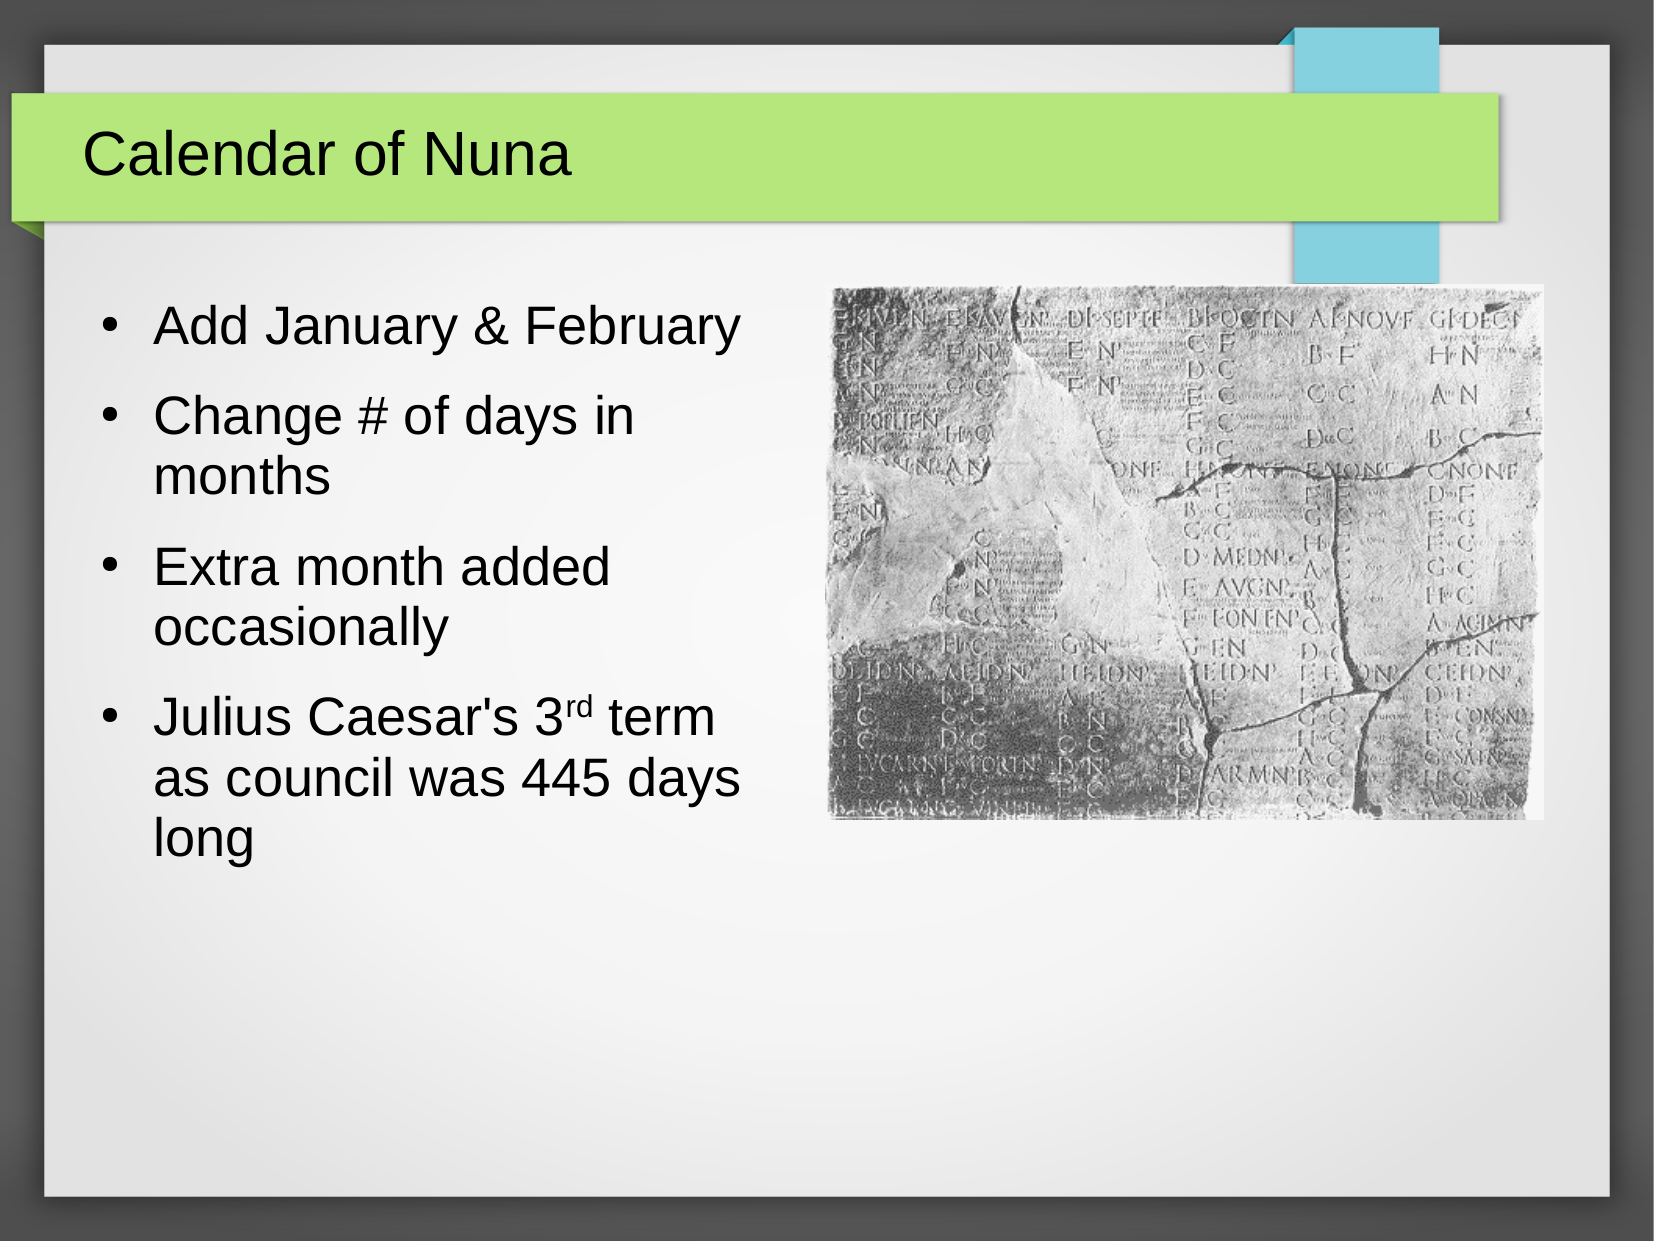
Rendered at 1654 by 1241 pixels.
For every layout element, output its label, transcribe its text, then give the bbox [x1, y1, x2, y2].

title Calendar of Nuna [82, 94, 1264, 213]
picture [0, 0, 1654, 1241]
list Add January & February Change # of days in months Extra month added occasionally Julius Caesar's 3rd term as council was 445 days long [82, 295, 781, 1015]
